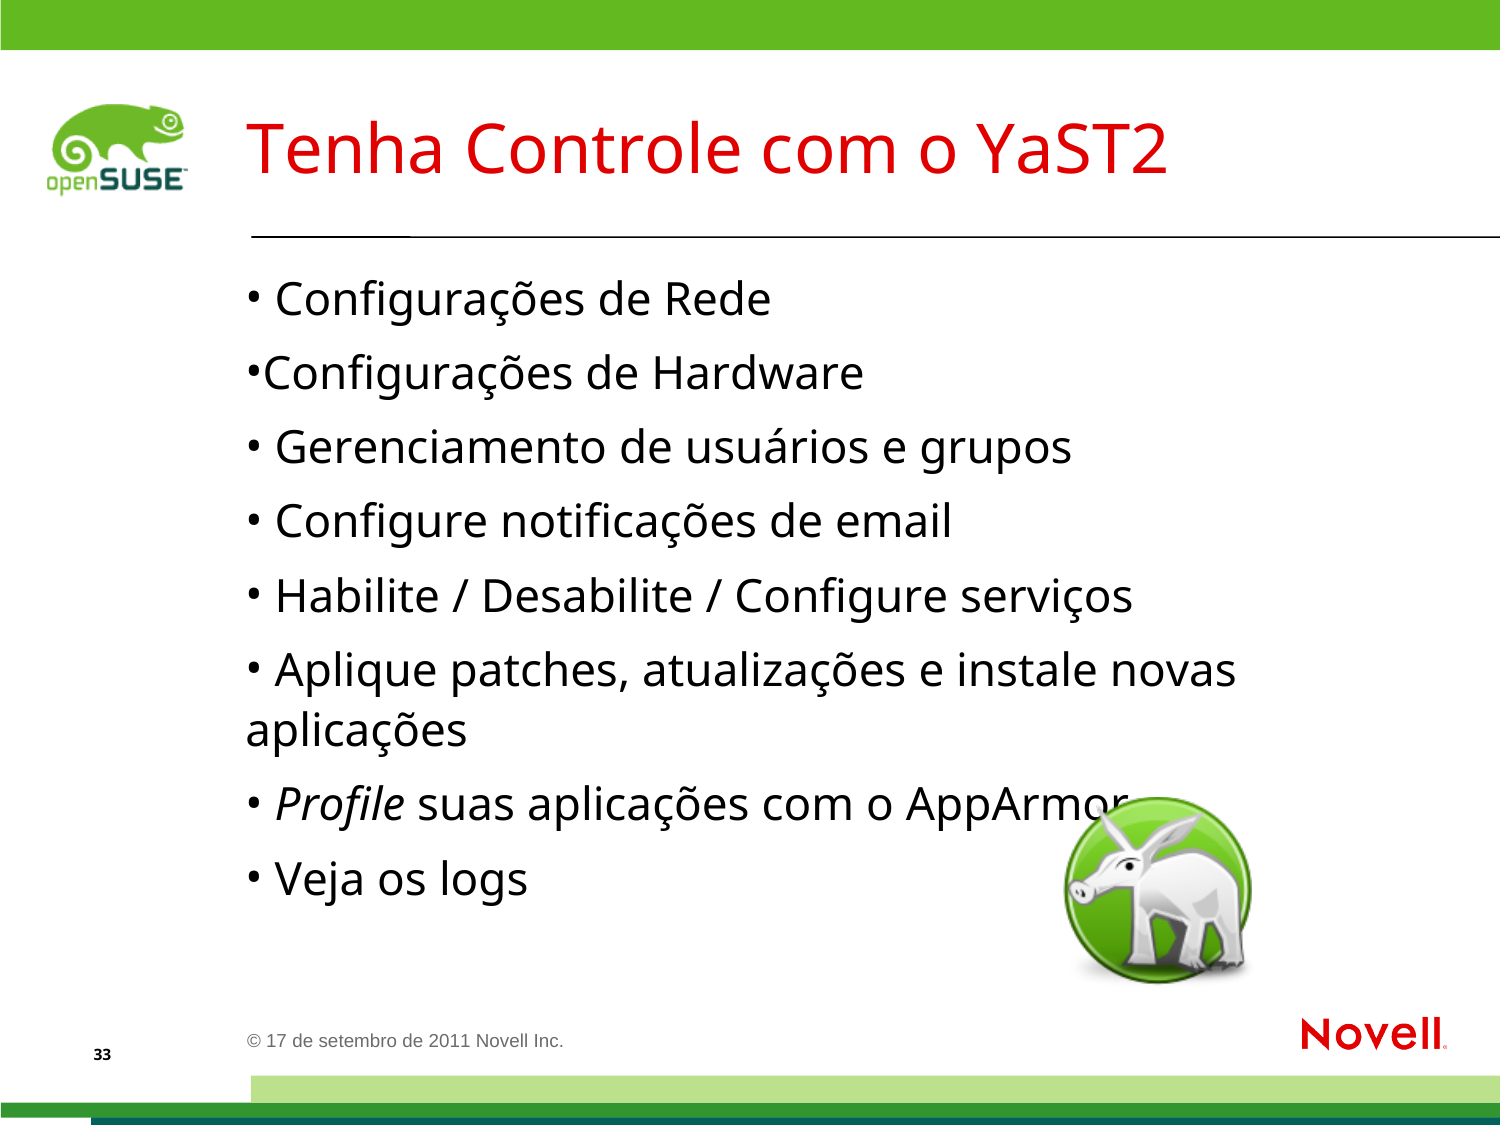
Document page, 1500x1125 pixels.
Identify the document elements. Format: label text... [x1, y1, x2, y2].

picture [1062, 797, 1263, 990]
picture [47, 104, 188, 197]
list Configurações de Rede Configurações de Hardware Gerenciamento de usuários e grupos Configure notificações de email Habilite / Desabilite / Configure serviços Aplique patches, atualizações e instale novas aplicações Profile suas aplicações com o AppArmor Veja os logs [245, 267, 1458, 1010]
title Tenha Controle com o YaST2 [246, 68, 1409, 231]
picture [1295, 1011, 1453, 1056]
